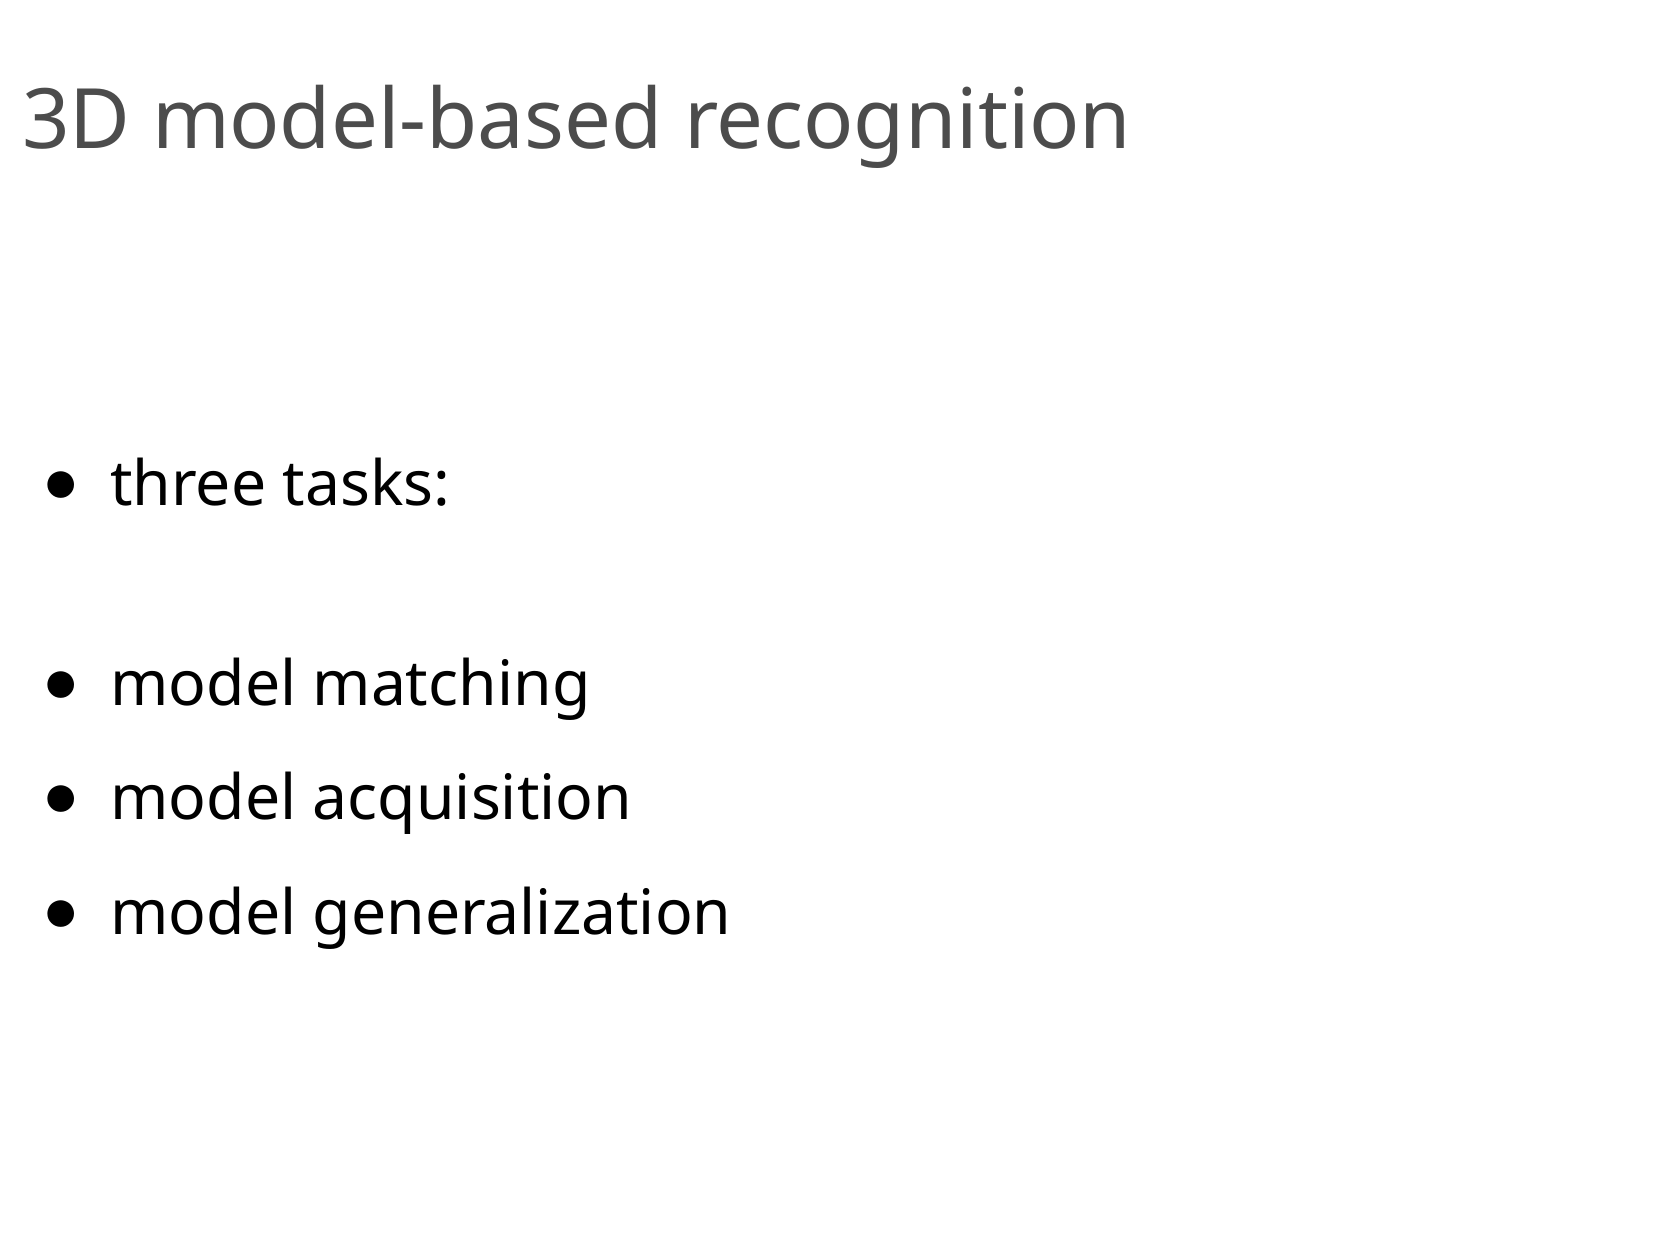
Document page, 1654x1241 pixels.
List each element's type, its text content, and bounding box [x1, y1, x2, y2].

list three tasks: model matching model acquisition model generalization [25, 226, 1654, 1166]
title 3D model-based recognition [22, 19, 1654, 213]
